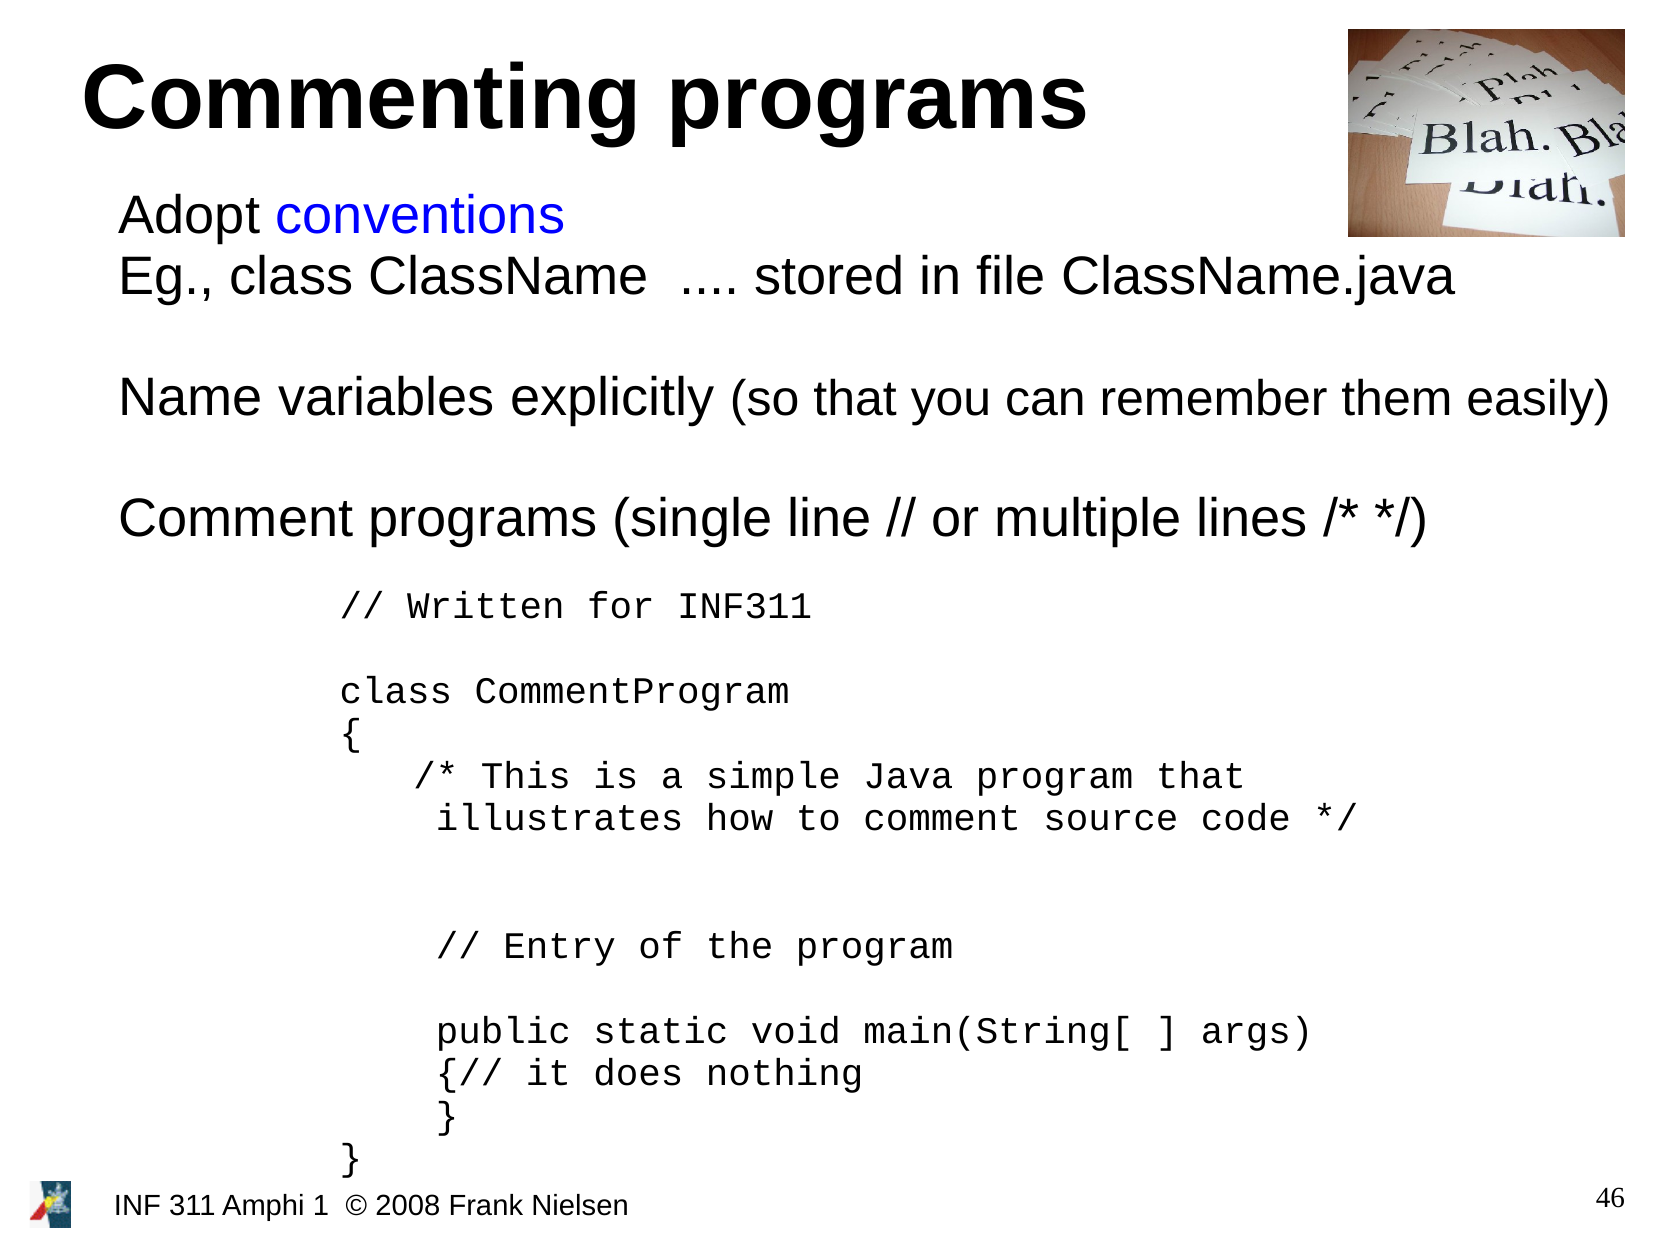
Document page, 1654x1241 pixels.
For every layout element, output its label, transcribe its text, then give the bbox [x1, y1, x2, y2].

text_box Commenting programs [67, 38, 1348, 207]
text_box Adopt conventions Eg., class ClassName .... stored in file ClassName.java Name variables explicitly (so that you can remember them easily) Comment programs (single line // or multiple lines /* */) [88, 177, 1646, 543]
picture [29, 1181, 71, 1228]
text_box // Written for INF311 class CommentProgram { /* This is a simple Java program that illustrates how to comment source code */ // Entry of the program public static void main(String[ ] args) {// it does nothing } } [324, 579, 1374, 1152]
picture [1348, 29, 1625, 237]
